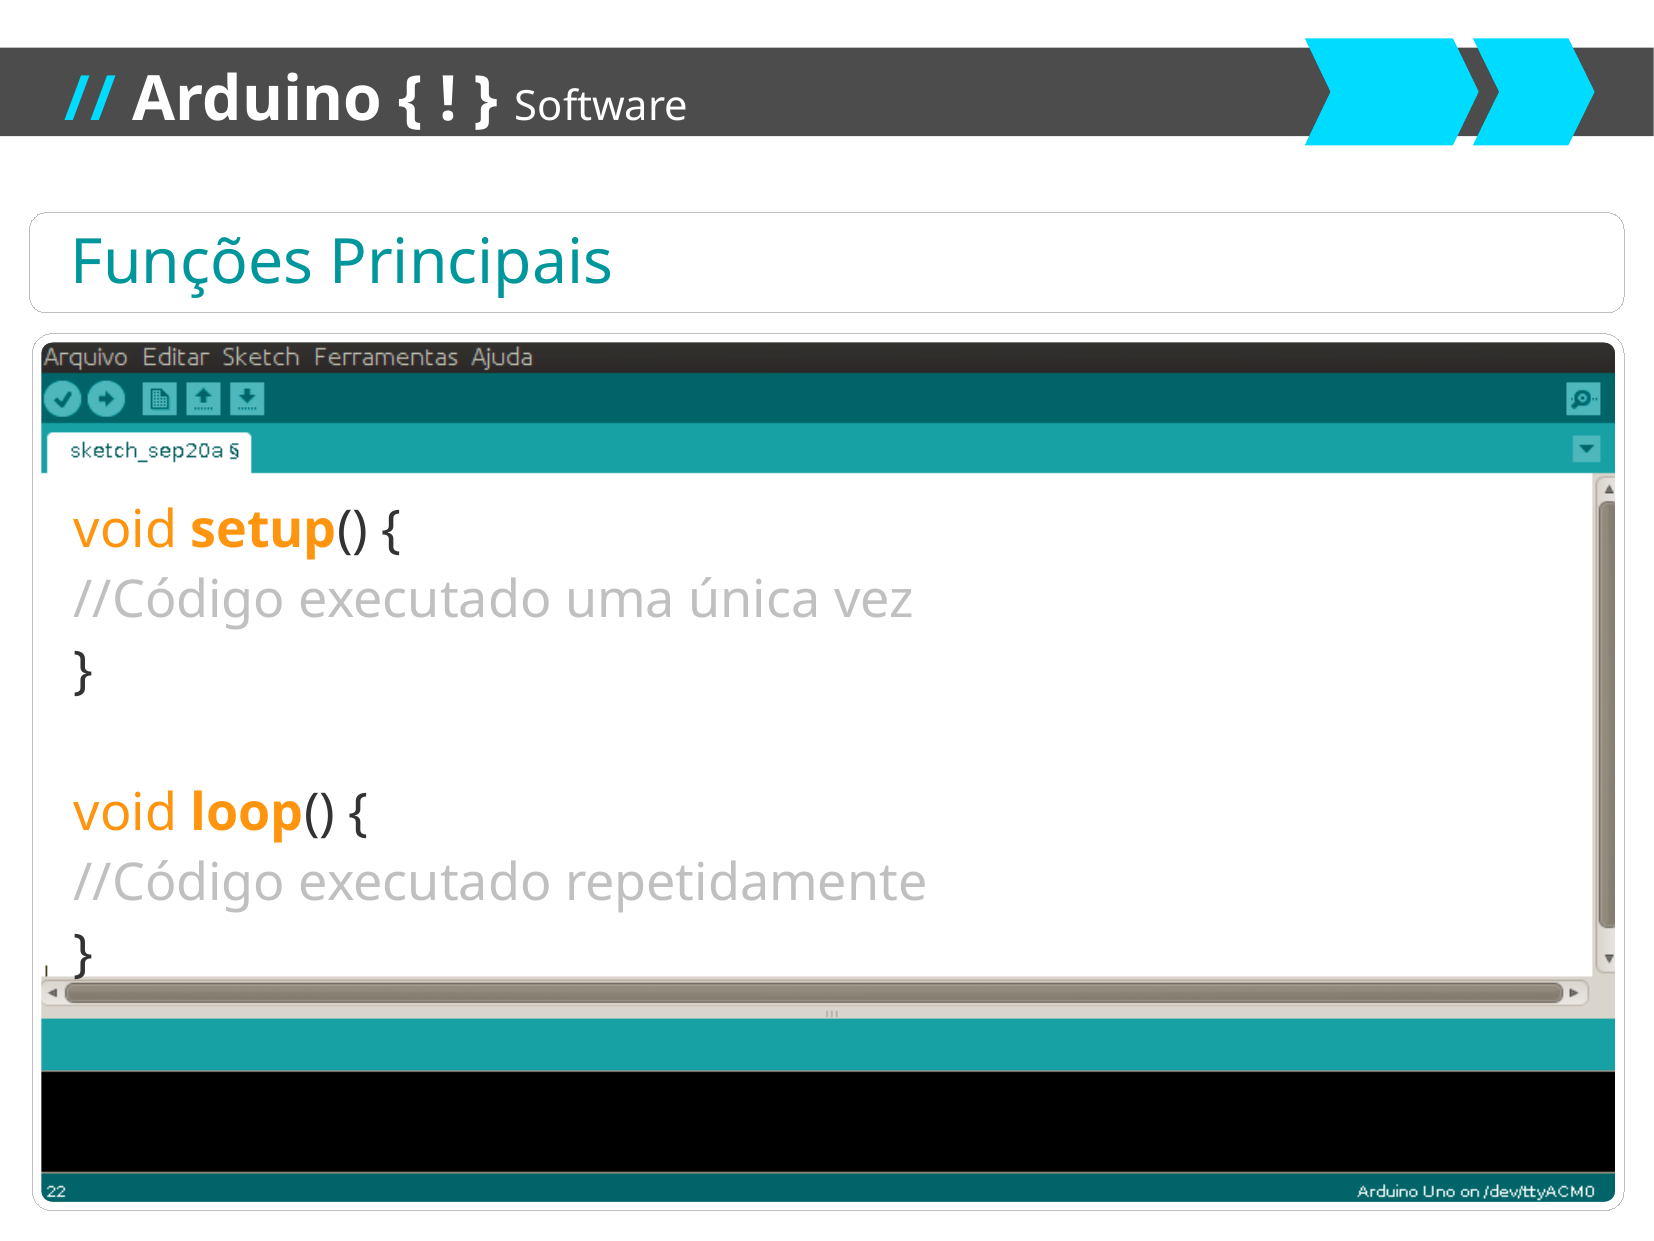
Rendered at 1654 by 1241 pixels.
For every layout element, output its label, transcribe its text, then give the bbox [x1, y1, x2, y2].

text_box [29, 212, 1625, 313]
text_box [722, 38, 1654, 146]
text_box void setup() { //Código executado uma única vez } void loop() { //Código executado repetidamente } [59, 484, 1019, 951]
picture [42, 343, 1615, 1201]
text_box // Arduino { ! } Software [49, 32, 722, 144]
text_box Funções Principais [55, 313, 651, 319]
text_box [0, 47, 49, 137]
